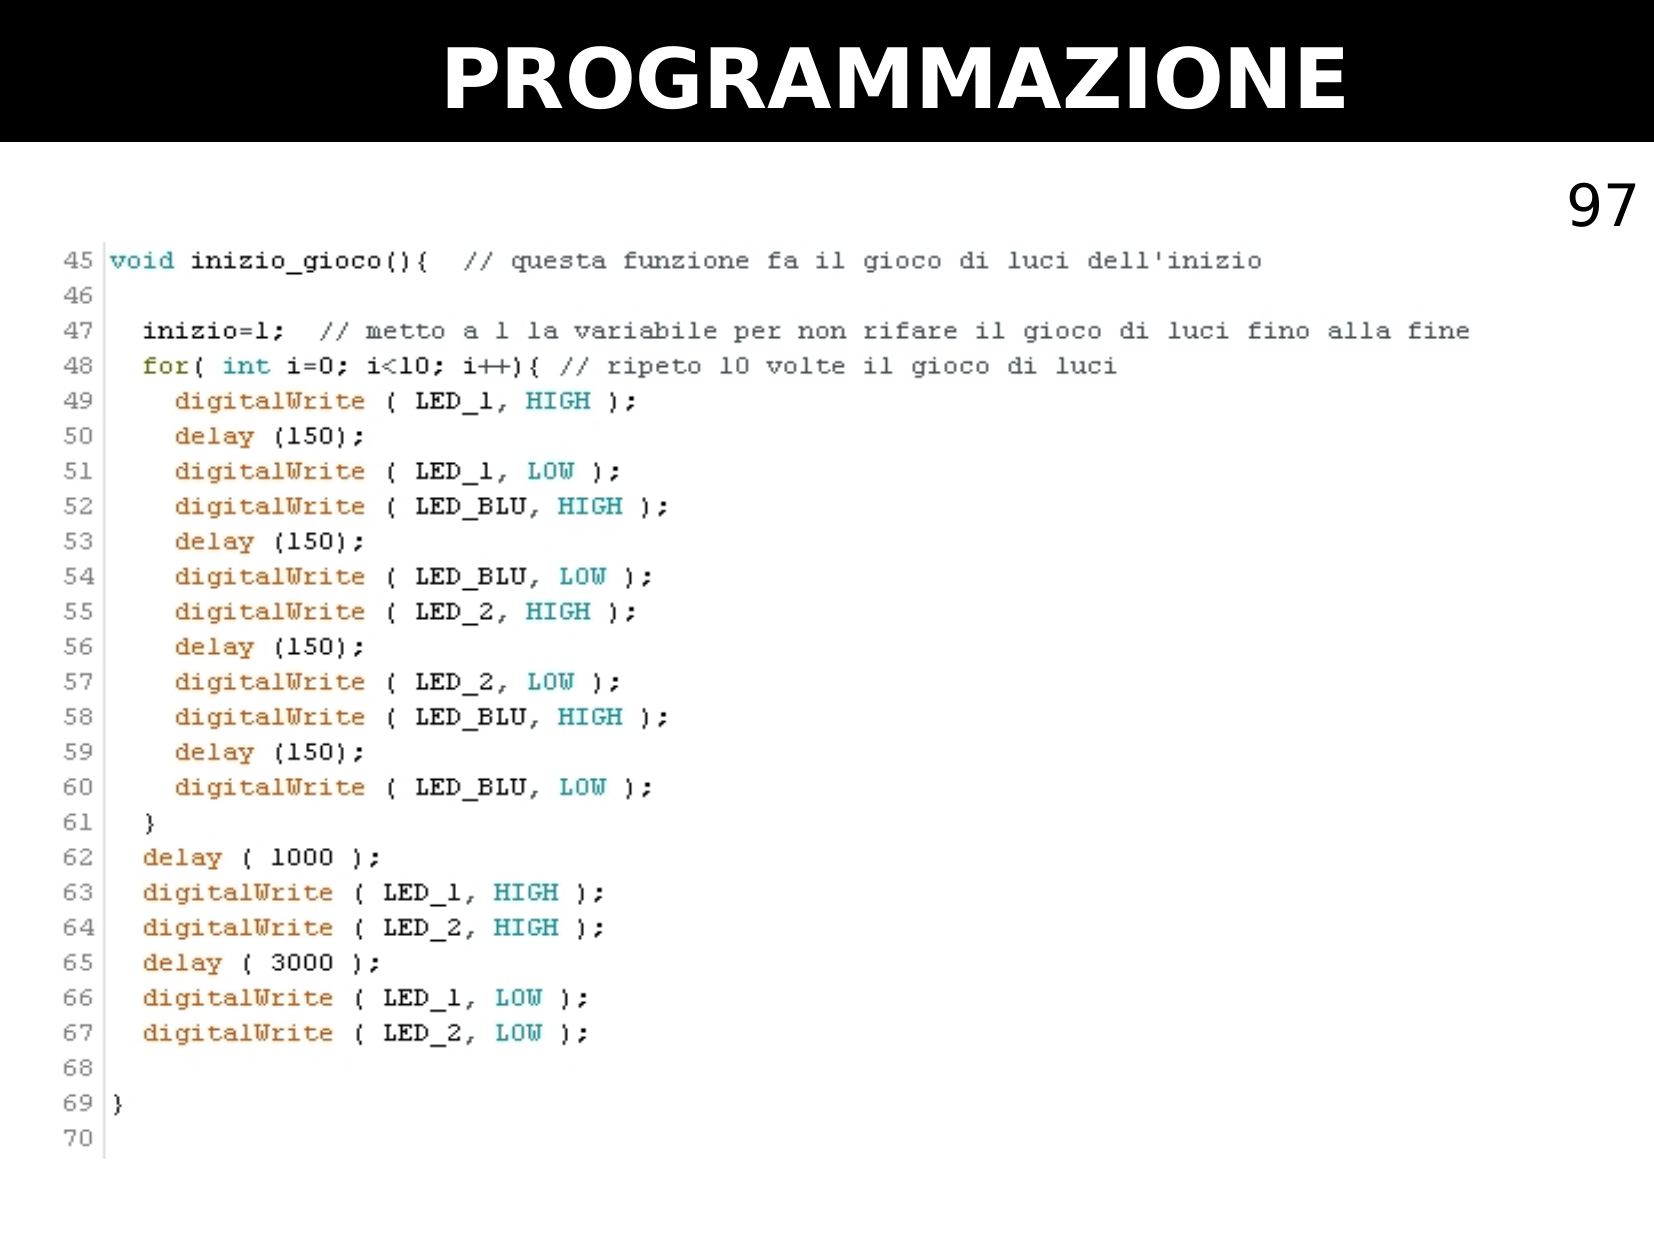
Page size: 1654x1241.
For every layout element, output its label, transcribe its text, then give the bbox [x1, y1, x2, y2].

text_box PROGRAMMAZIONE [425, 23, 1366, 136]
text_box [0, 0, 1654, 142]
text_box 97 [1551, 165, 1654, 249]
picture [26, 242, 1595, 1159]
